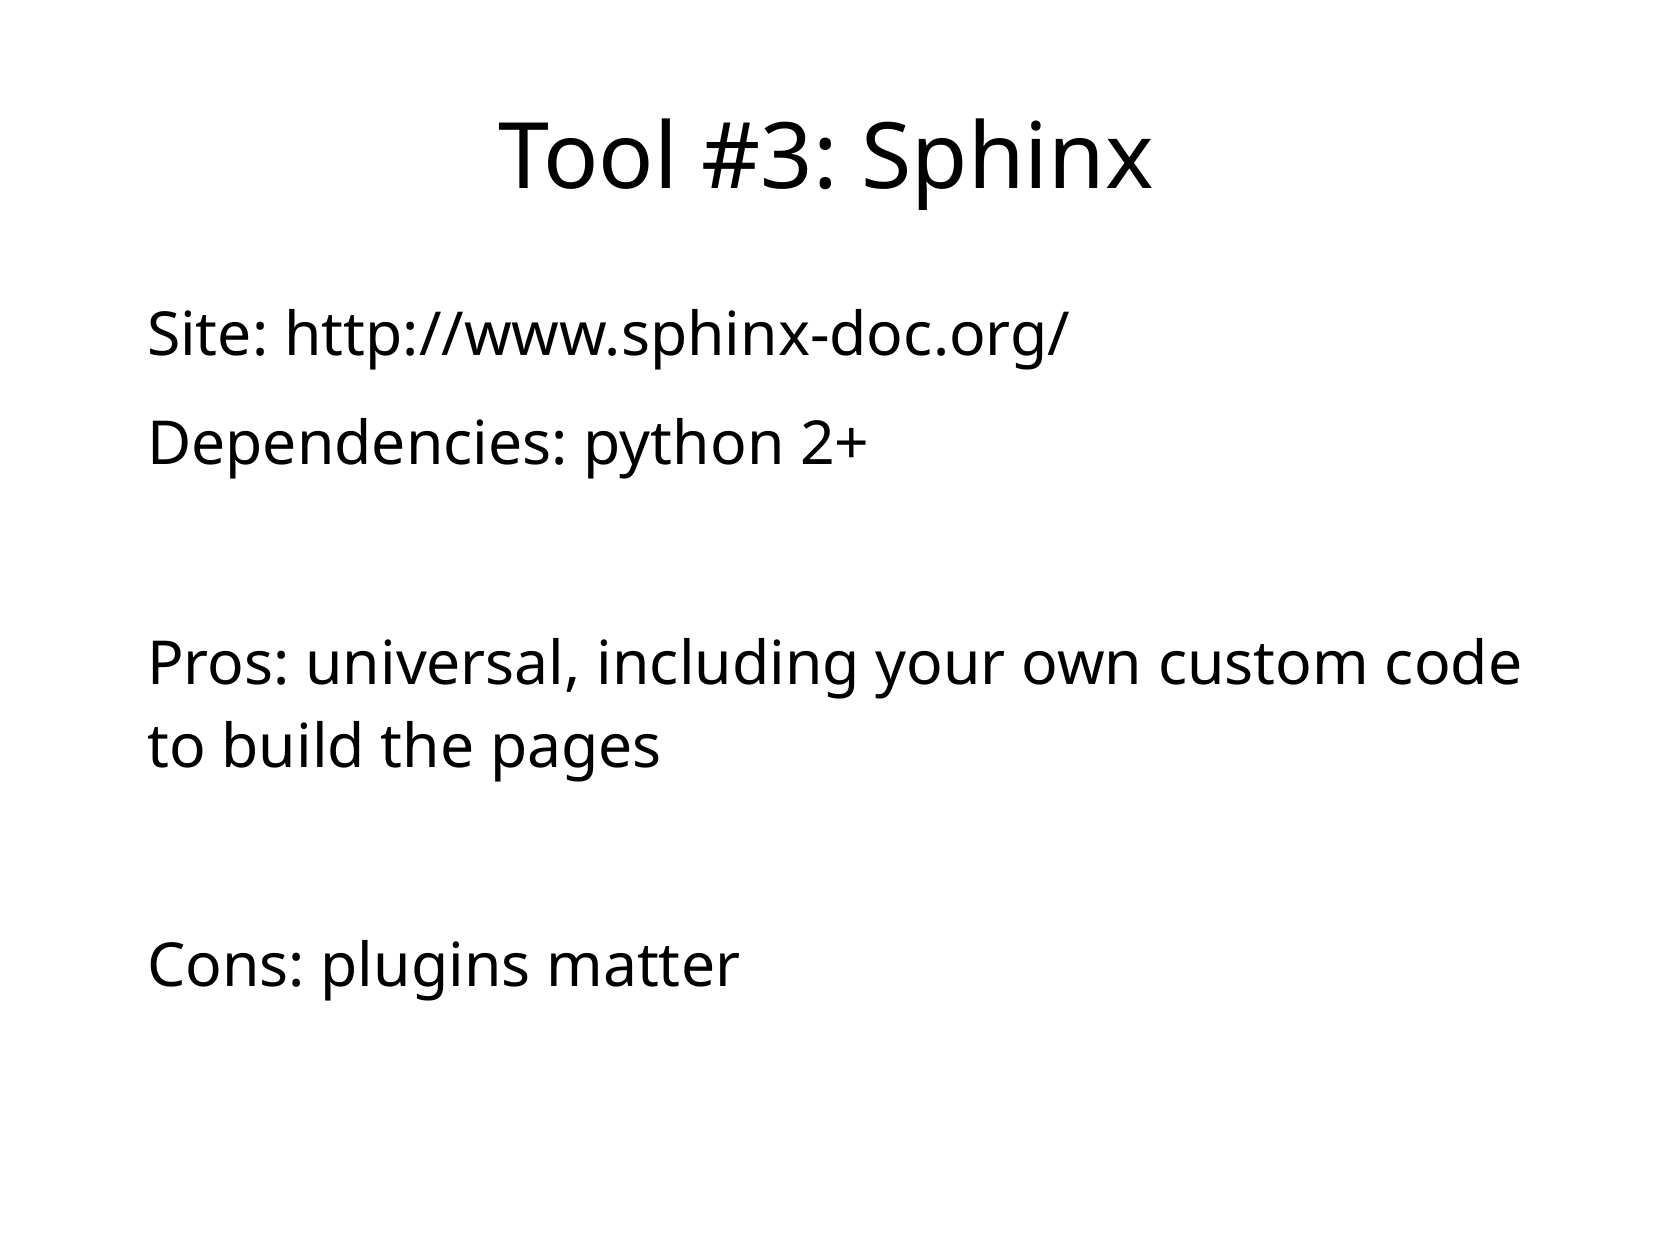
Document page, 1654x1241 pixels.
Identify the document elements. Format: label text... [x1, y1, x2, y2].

title Tool #3: Sphinx [82, 49, 1571, 257]
list Site: http://www.sphinx-doc.org/ Dependencies: python 2+ Pros: universal, including your own custom code to build the pages Cons: plugins matter [82, 290, 1571, 1010]
